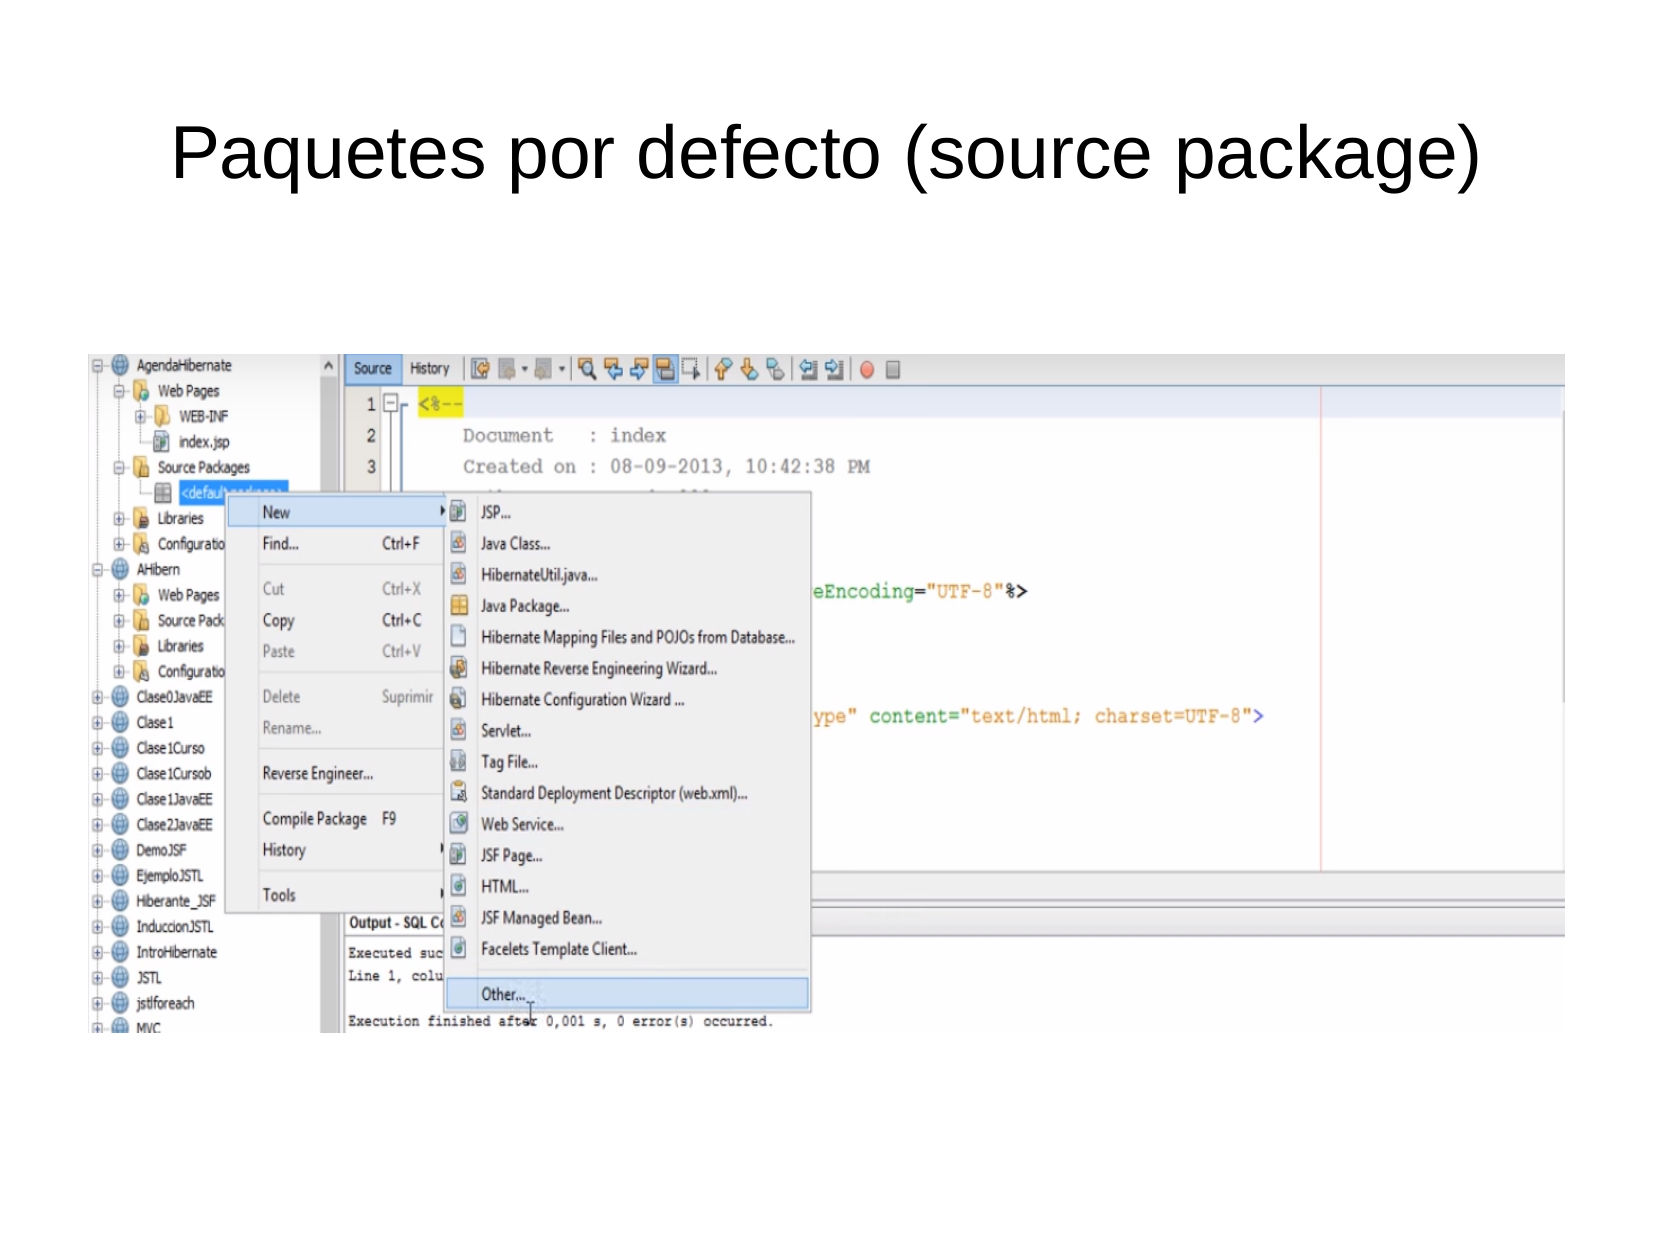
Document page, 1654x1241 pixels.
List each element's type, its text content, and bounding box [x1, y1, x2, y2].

title Paquetes por defecto (source package) [82, 49, 1571, 257]
picture [88, 354, 1565, 1033]
